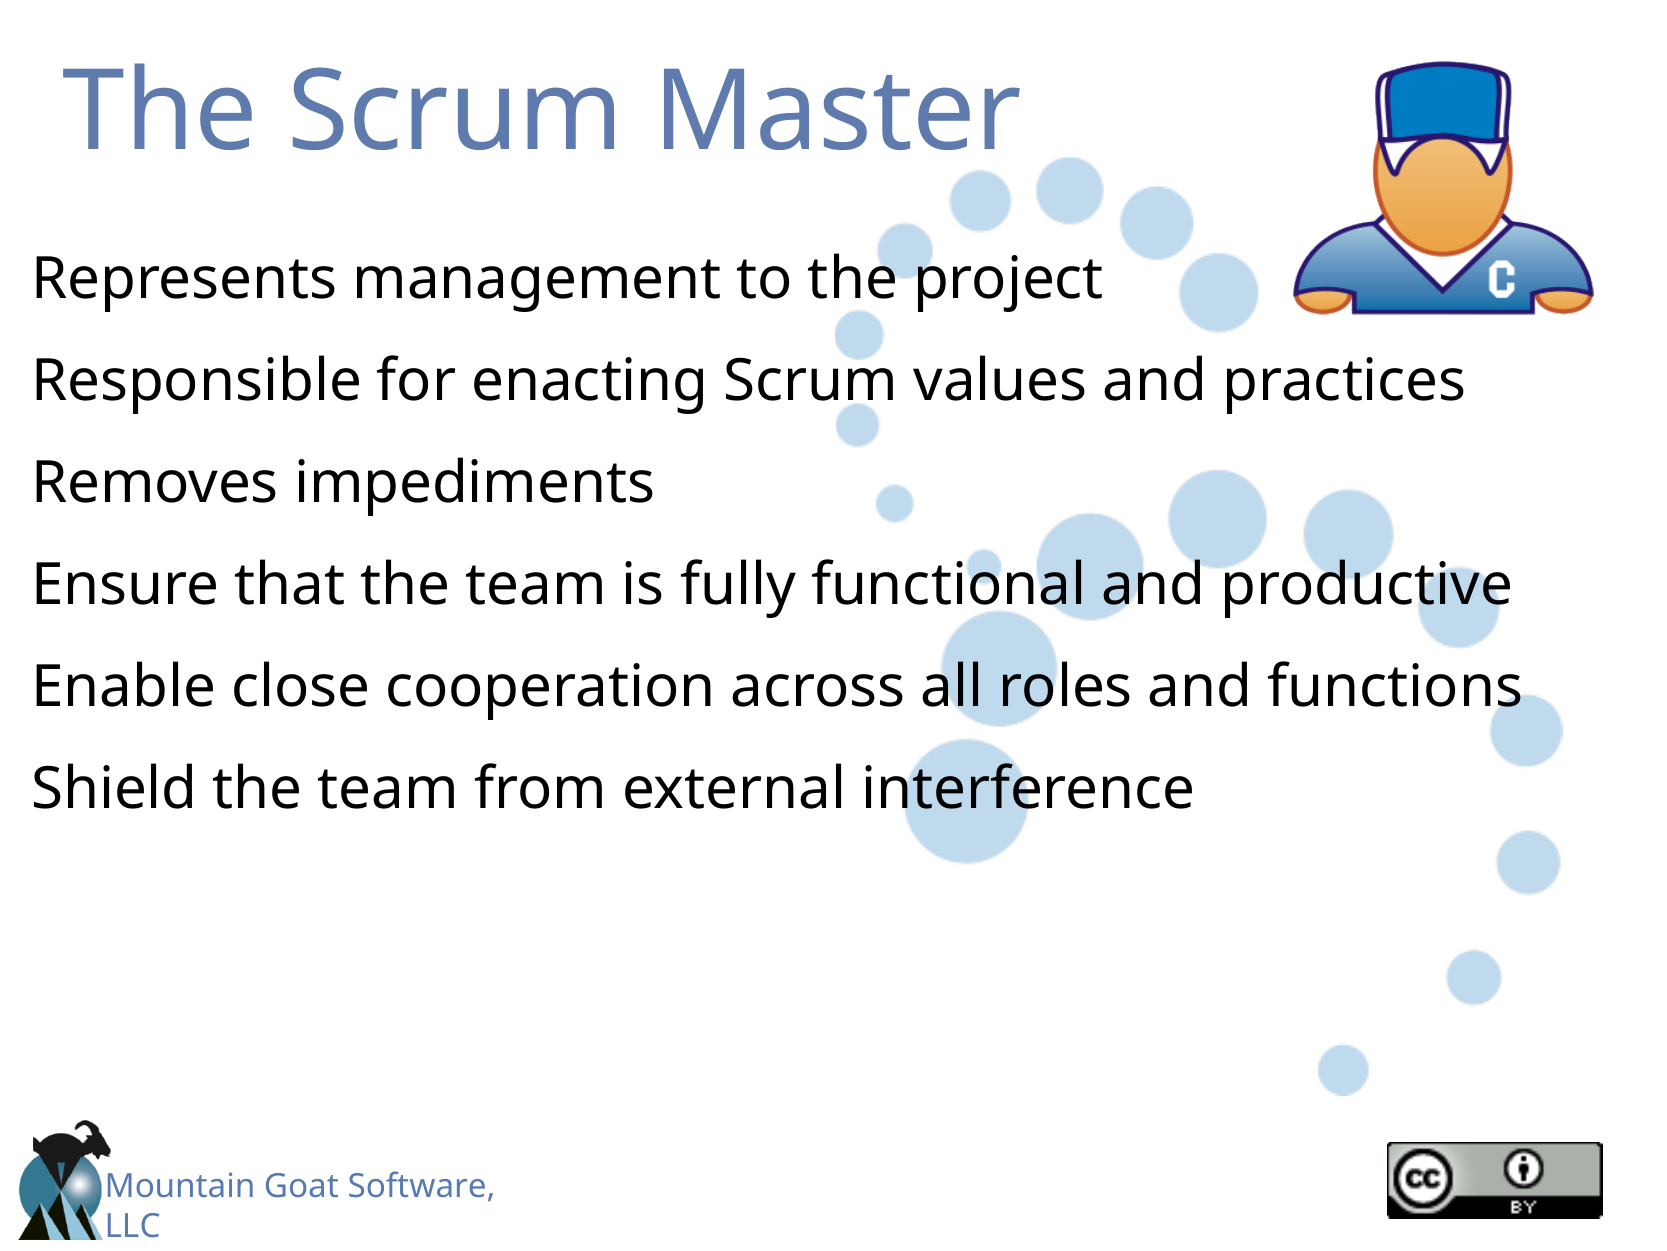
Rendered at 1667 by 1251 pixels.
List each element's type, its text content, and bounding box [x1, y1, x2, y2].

picture [18, 1120, 111, 1240]
picture [1387, 1142, 1603, 1219]
title The Scrum Master [56, 18, 1609, 194]
picture [835, 61, 1594, 1096]
list Represents management to the project Responsible for enacting Scrum values and practices Removes impediments Ensure that the team is fully functional and productive Enable close cooperation across all roles and functions Shield the team from external interference [0, 229, 1536, 1063]
